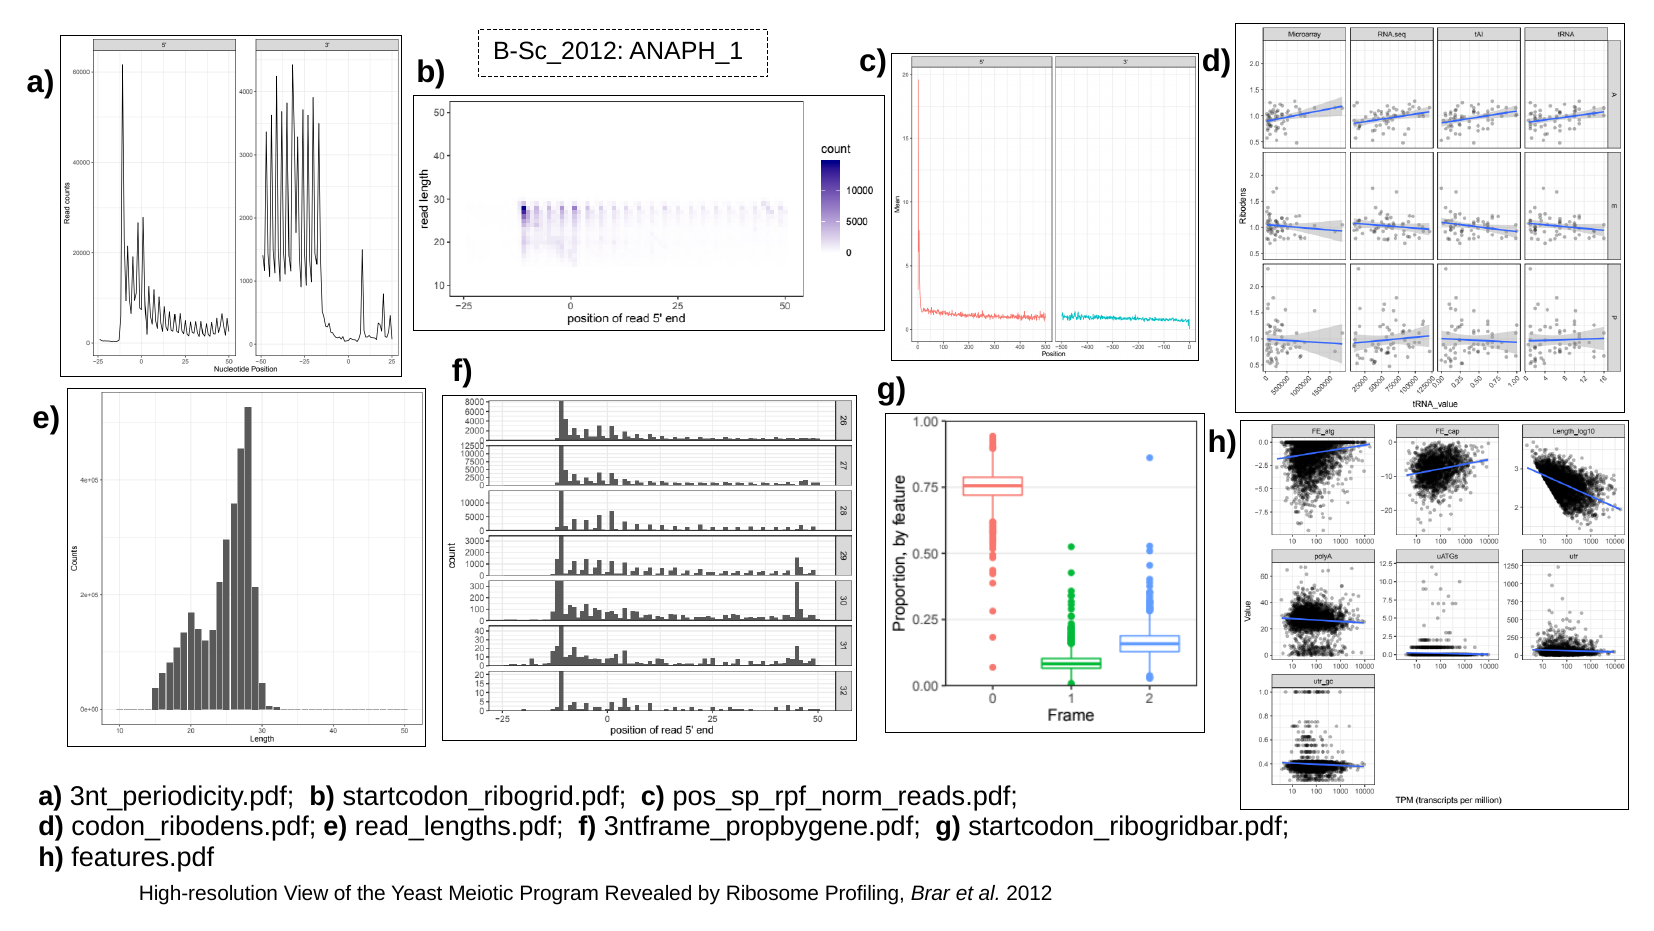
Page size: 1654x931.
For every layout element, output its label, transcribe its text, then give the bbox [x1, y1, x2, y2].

text_box d) [1187, 35, 1258, 86]
picture [67, 388, 426, 747]
text_box b) [401, 47, 467, 97]
text_box a) 3nt_periodicity.pdf; b) startcodon_ribogrid.pdf; c) pos_sp_rpf_norm_reads.pdf; d) codon_ribodens.pdf; e) read_lengths.pdf; f) 3ntframe_propbygene.pdf; g) startcodon_ribogridbar.pdf; h) features.pdf [23, 773, 1406, 880]
text_box g) [862, 363, 934, 414]
picture [1235, 23, 1625, 413]
text_box c) [844, 35, 916, 86]
text_box f) [437, 346, 508, 396]
text_box h) [1192, 417, 1264, 467]
text_box e) [17, 393, 89, 443]
text_box a) [11, 56, 83, 107]
picture [885, 413, 1205, 733]
picture [891, 53, 1199, 361]
picture [413, 95, 885, 331]
picture [60, 35, 402, 377]
picture [1240, 420, 1629, 810]
text_box B-Sc_2012: ANAPH_1 [478, 29, 768, 77]
text_box High-resolution View of the Yeast Meiotic Program Revealed by Ribosome Profiling, Brar et al. 2012 [124, 874, 1589, 913]
picture [442, 395, 857, 741]
